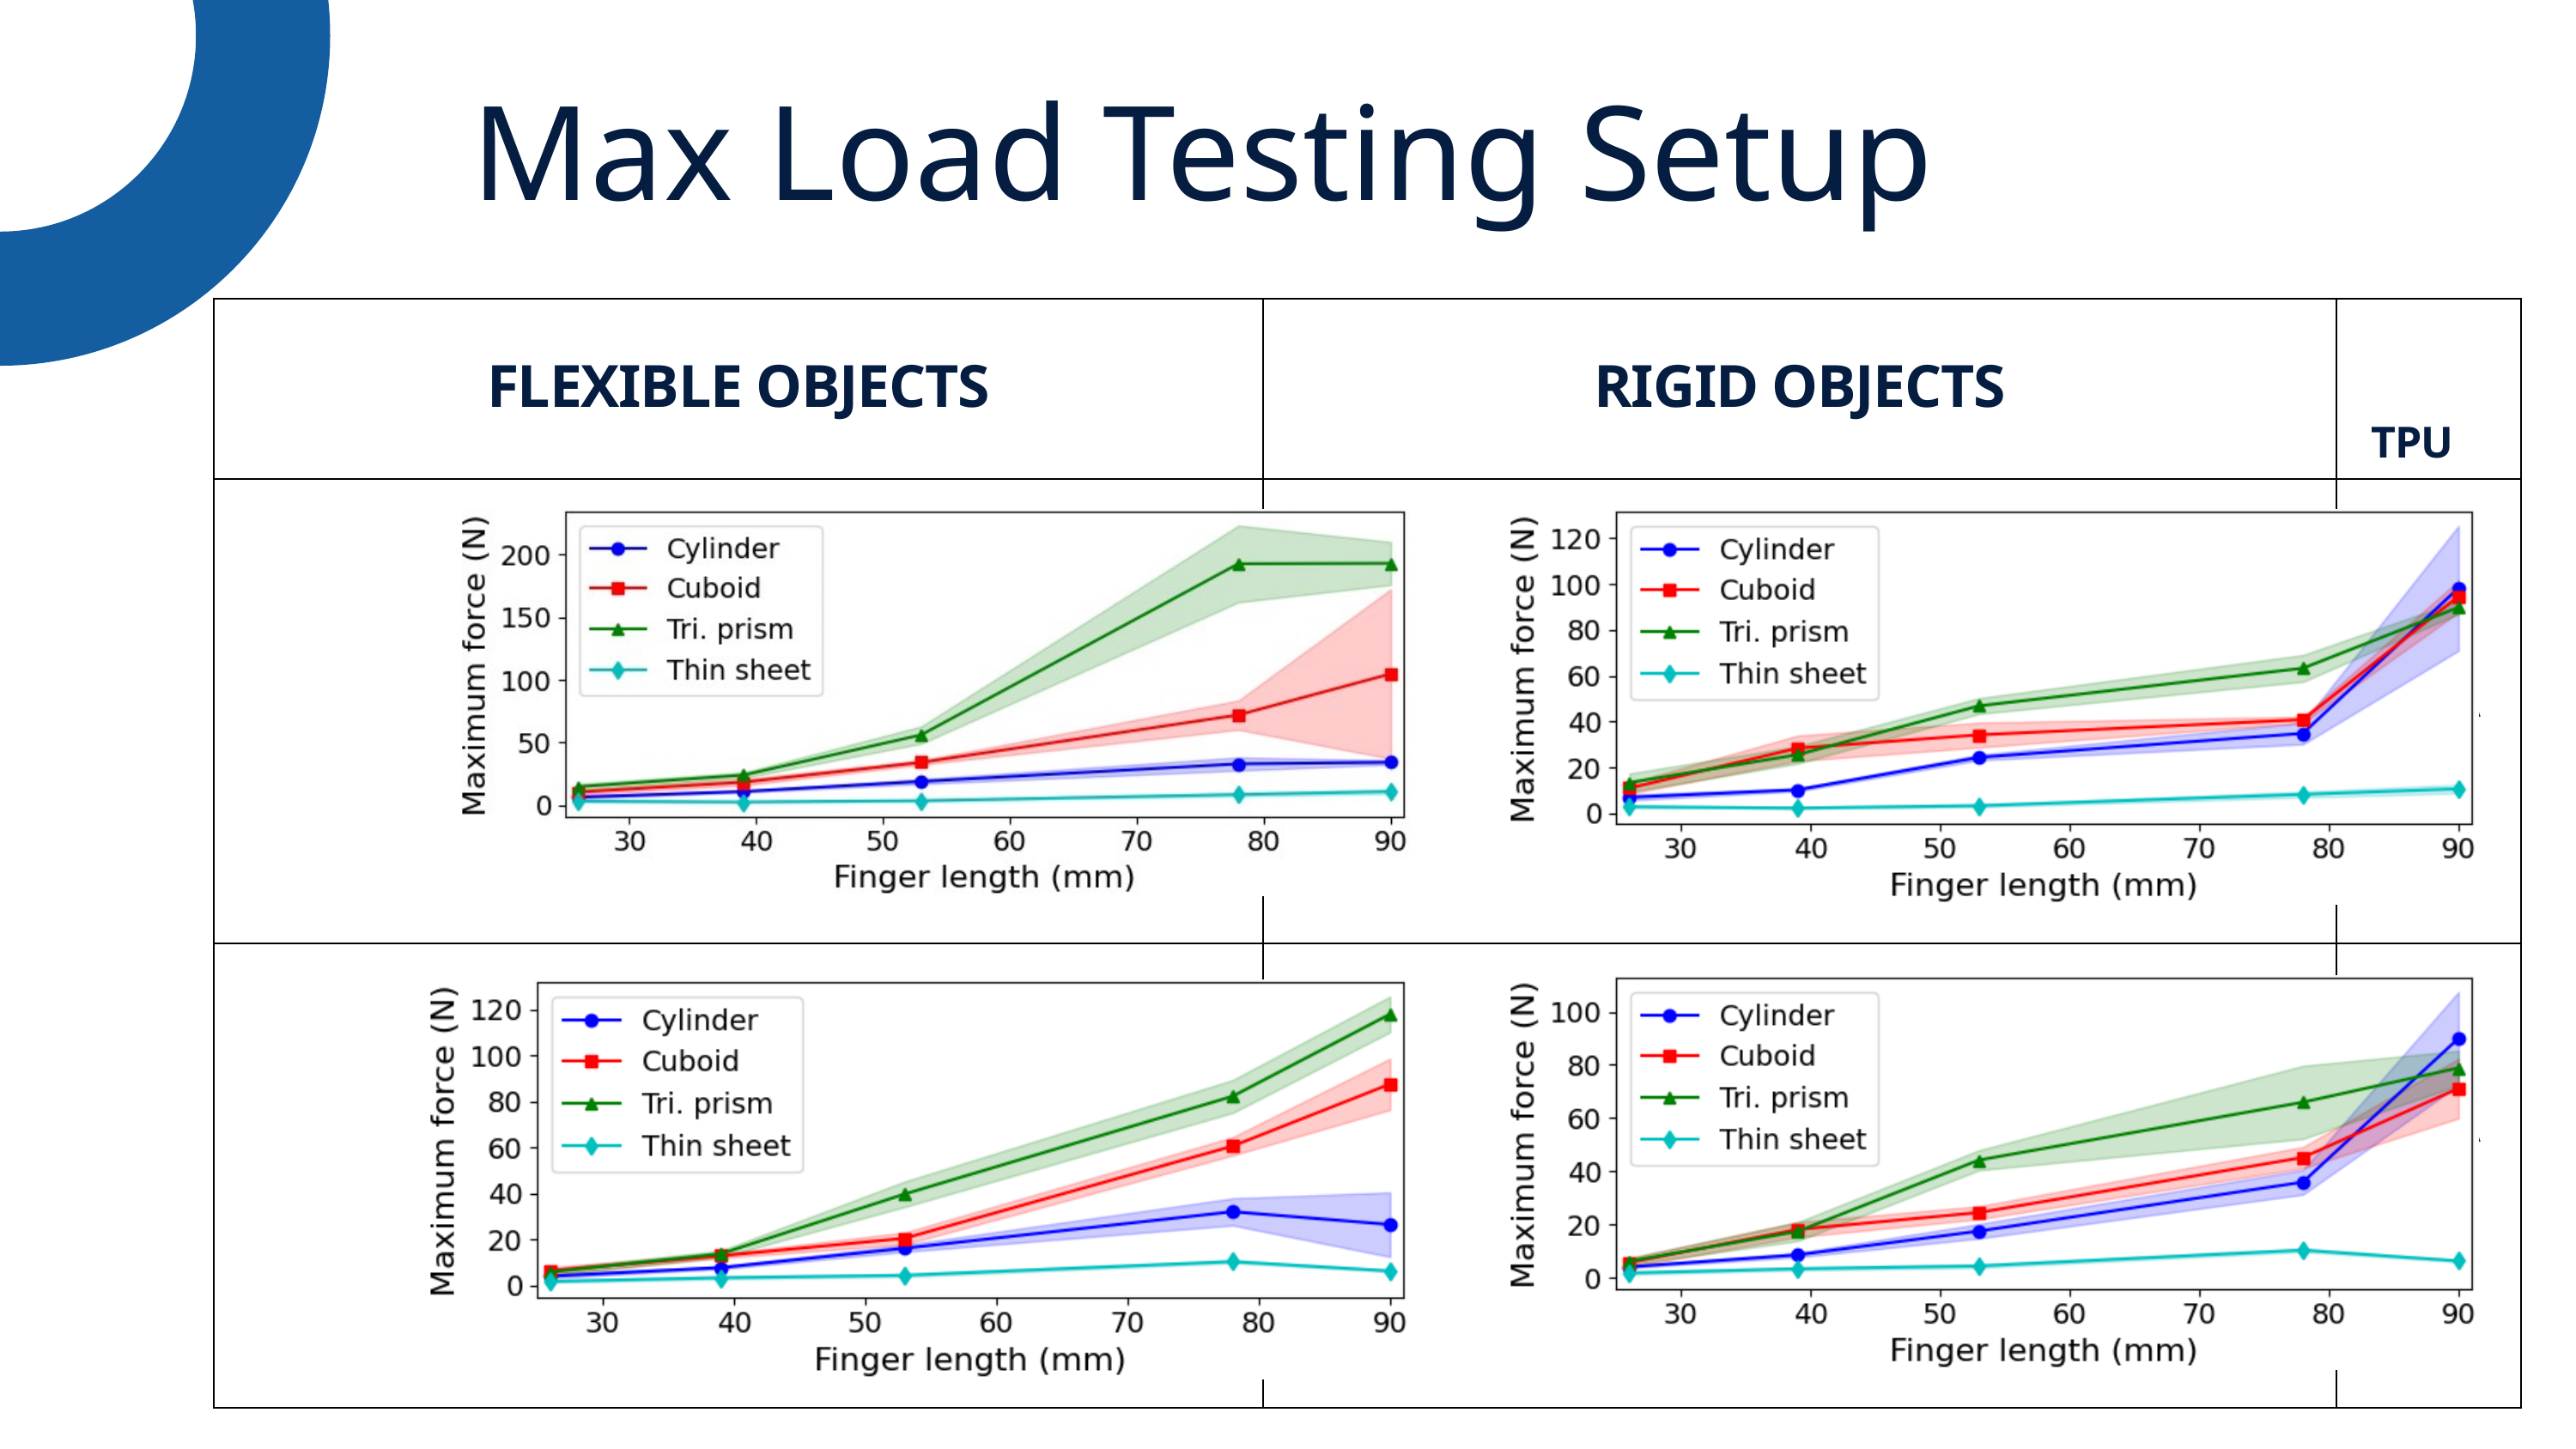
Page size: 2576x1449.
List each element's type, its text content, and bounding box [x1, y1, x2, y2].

picture [461, 509, 1411, 896]
table_header TPU [2337, 300, 2520, 478]
table_cell [215, 480, 1262, 943]
table_cell 95A [2337, 480, 2520, 943]
table_cell [215, 944, 1262, 1407]
picture [1510, 975, 2479, 1370]
table_header RIGID OBJECTS [1264, 300, 2336, 478]
text_box Max Load Testing Setup [471, 70, 2105, 298]
table_header FLEXIBLE OBJECTS [215, 300, 1262, 478]
table_cell 85A [2337, 944, 2520, 1407]
table_cell [1264, 480, 2336, 943]
picture [1510, 509, 2479, 905]
picture [429, 979, 1411, 1379]
table_cell [1264, 944, 2336, 1407]
text_box [0, 0, 264, 299]
